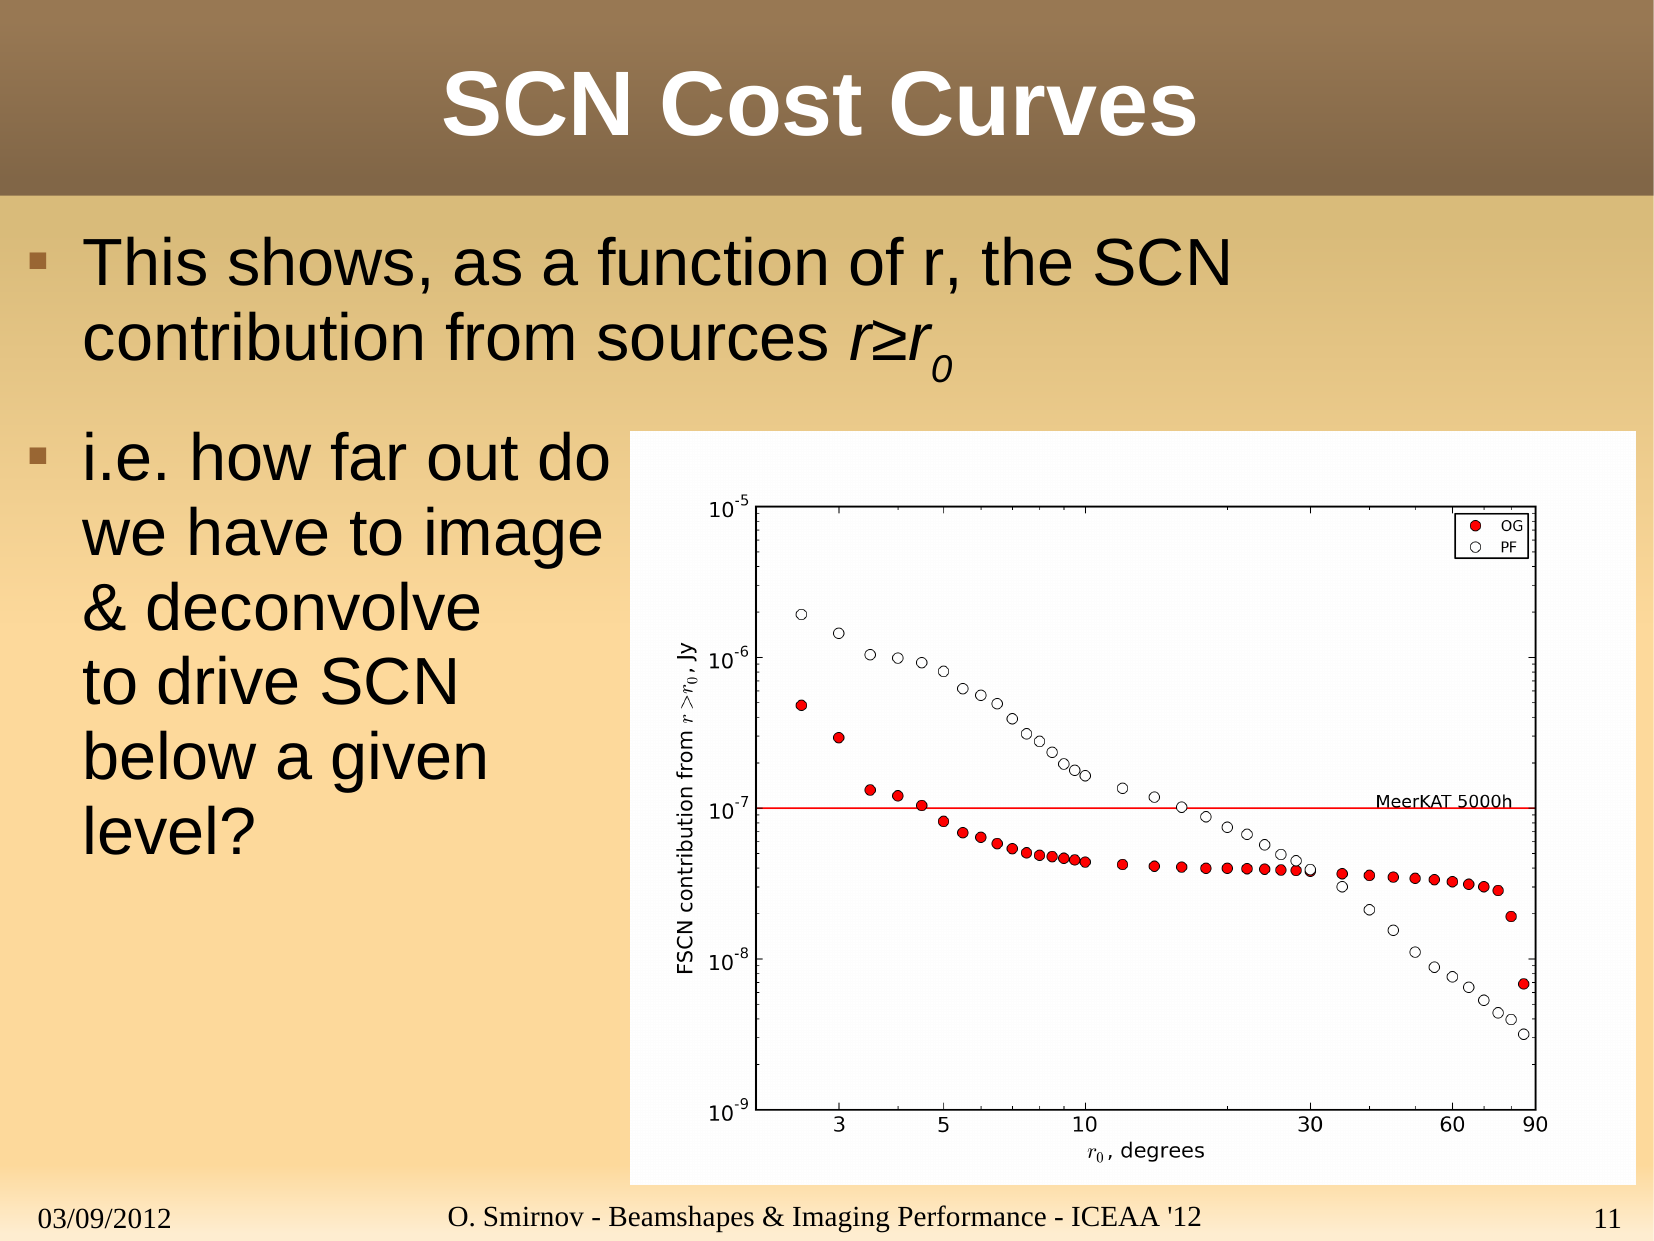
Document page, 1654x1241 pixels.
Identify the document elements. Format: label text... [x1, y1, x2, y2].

list This shows, as a function of r, the SCN contribution from sources r≥r0 i.e. how far out do we have to image & deconvolve to drive SCN below a given level? [11, 225, 1576, 1044]
picture [0, 0, 1654, 1241]
title SCN Cost Curves [76, 0, 1565, 208]
